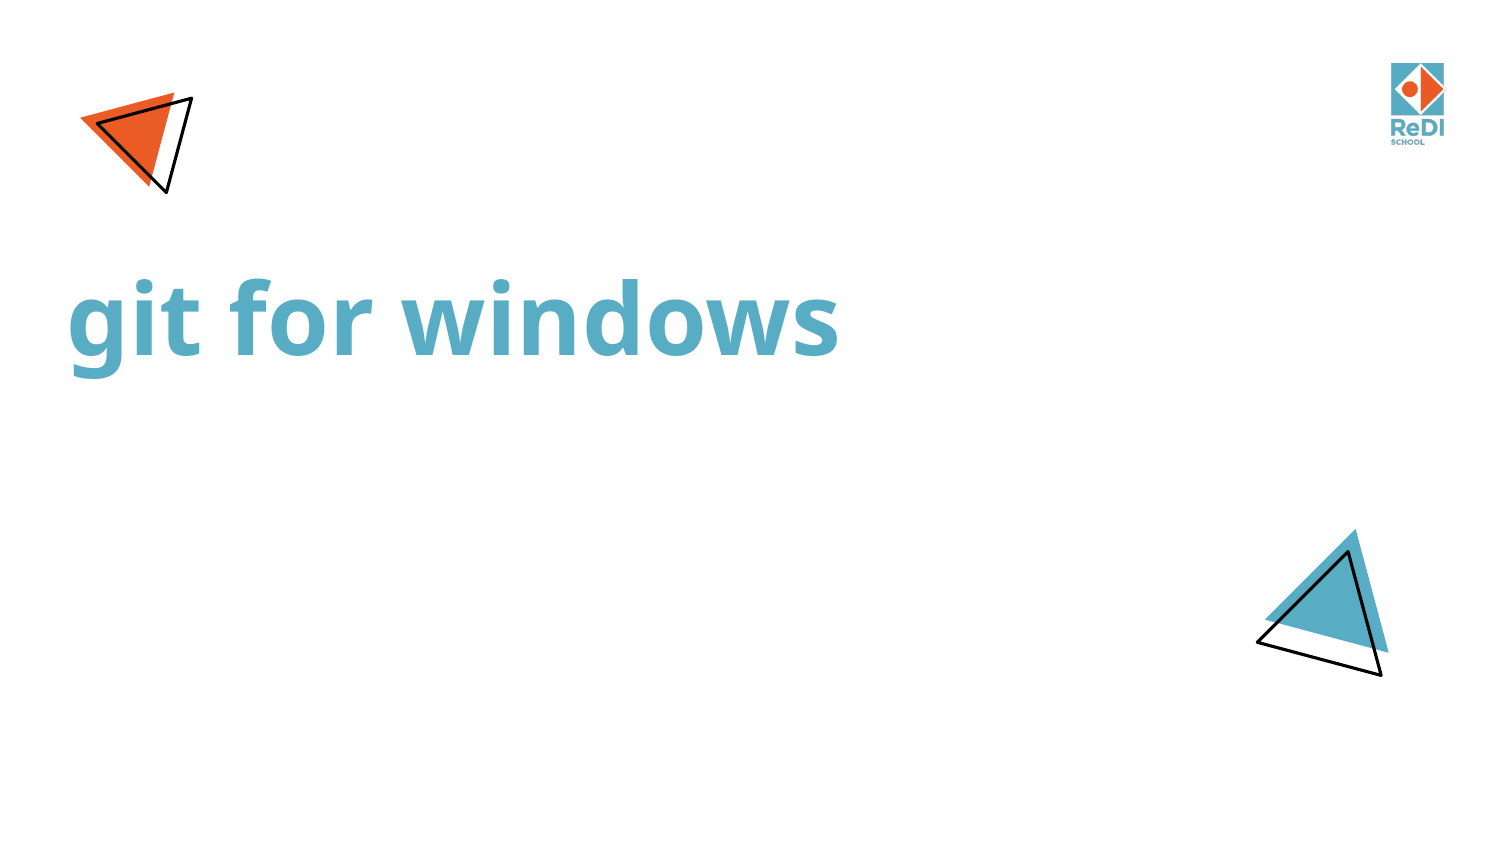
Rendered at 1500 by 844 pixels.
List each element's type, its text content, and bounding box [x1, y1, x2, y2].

picture [1391, 63, 1447, 145]
title git for windows [51, 56, 1380, 400]
